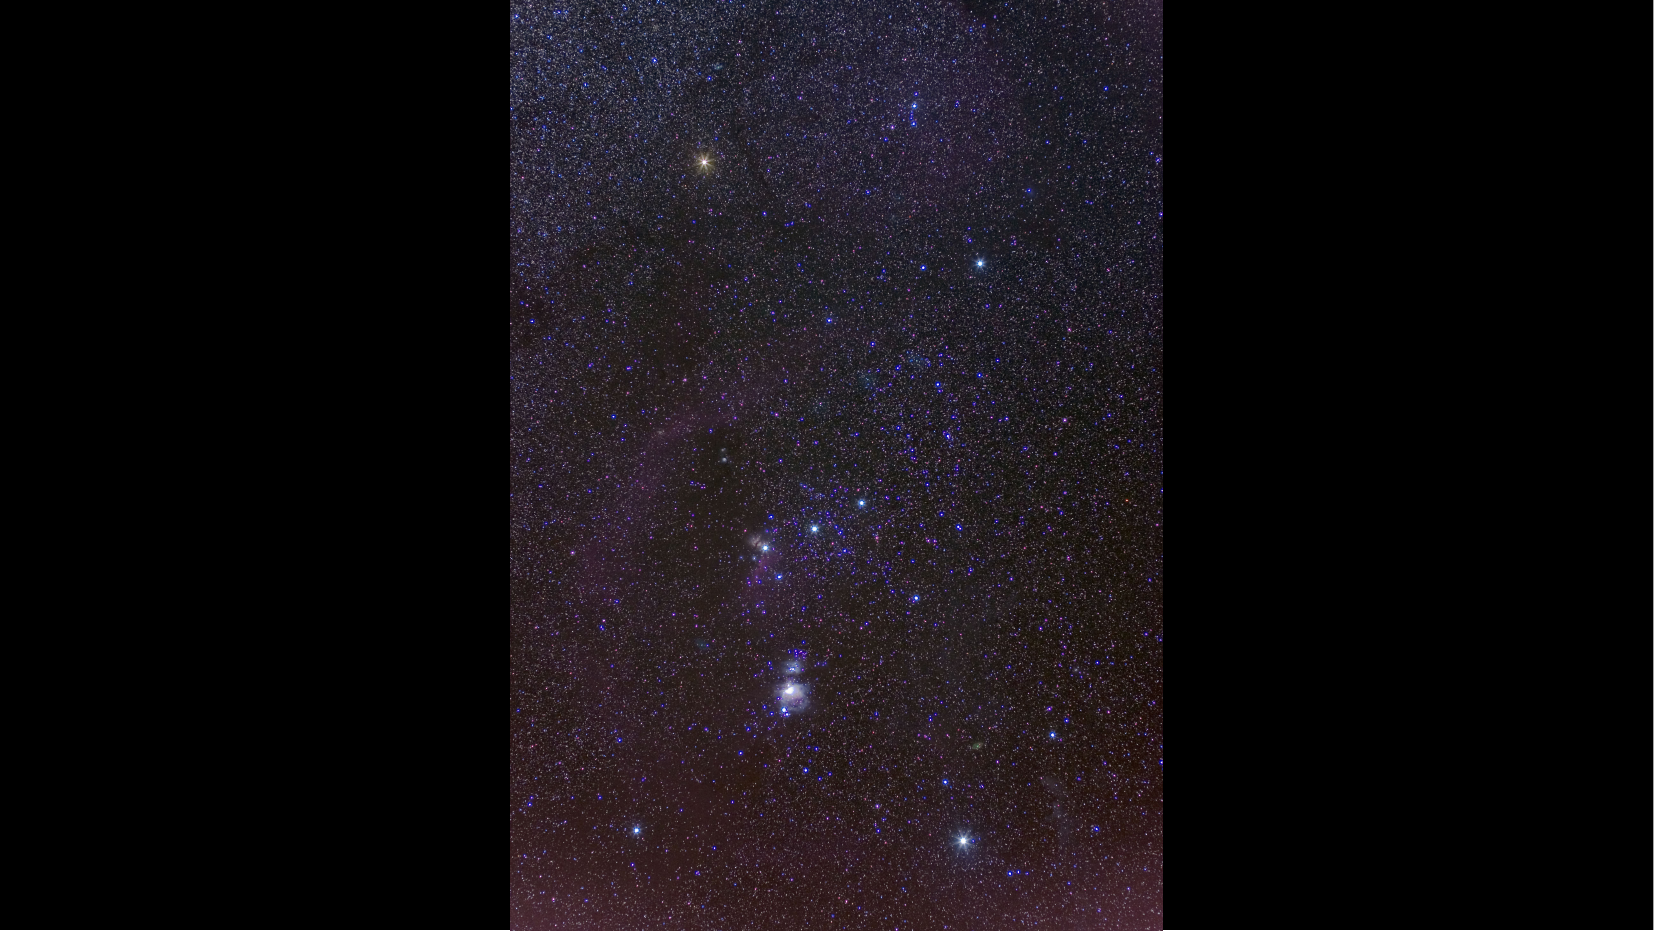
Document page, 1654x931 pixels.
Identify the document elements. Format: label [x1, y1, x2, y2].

picture [510, 0, 1163, 931]
